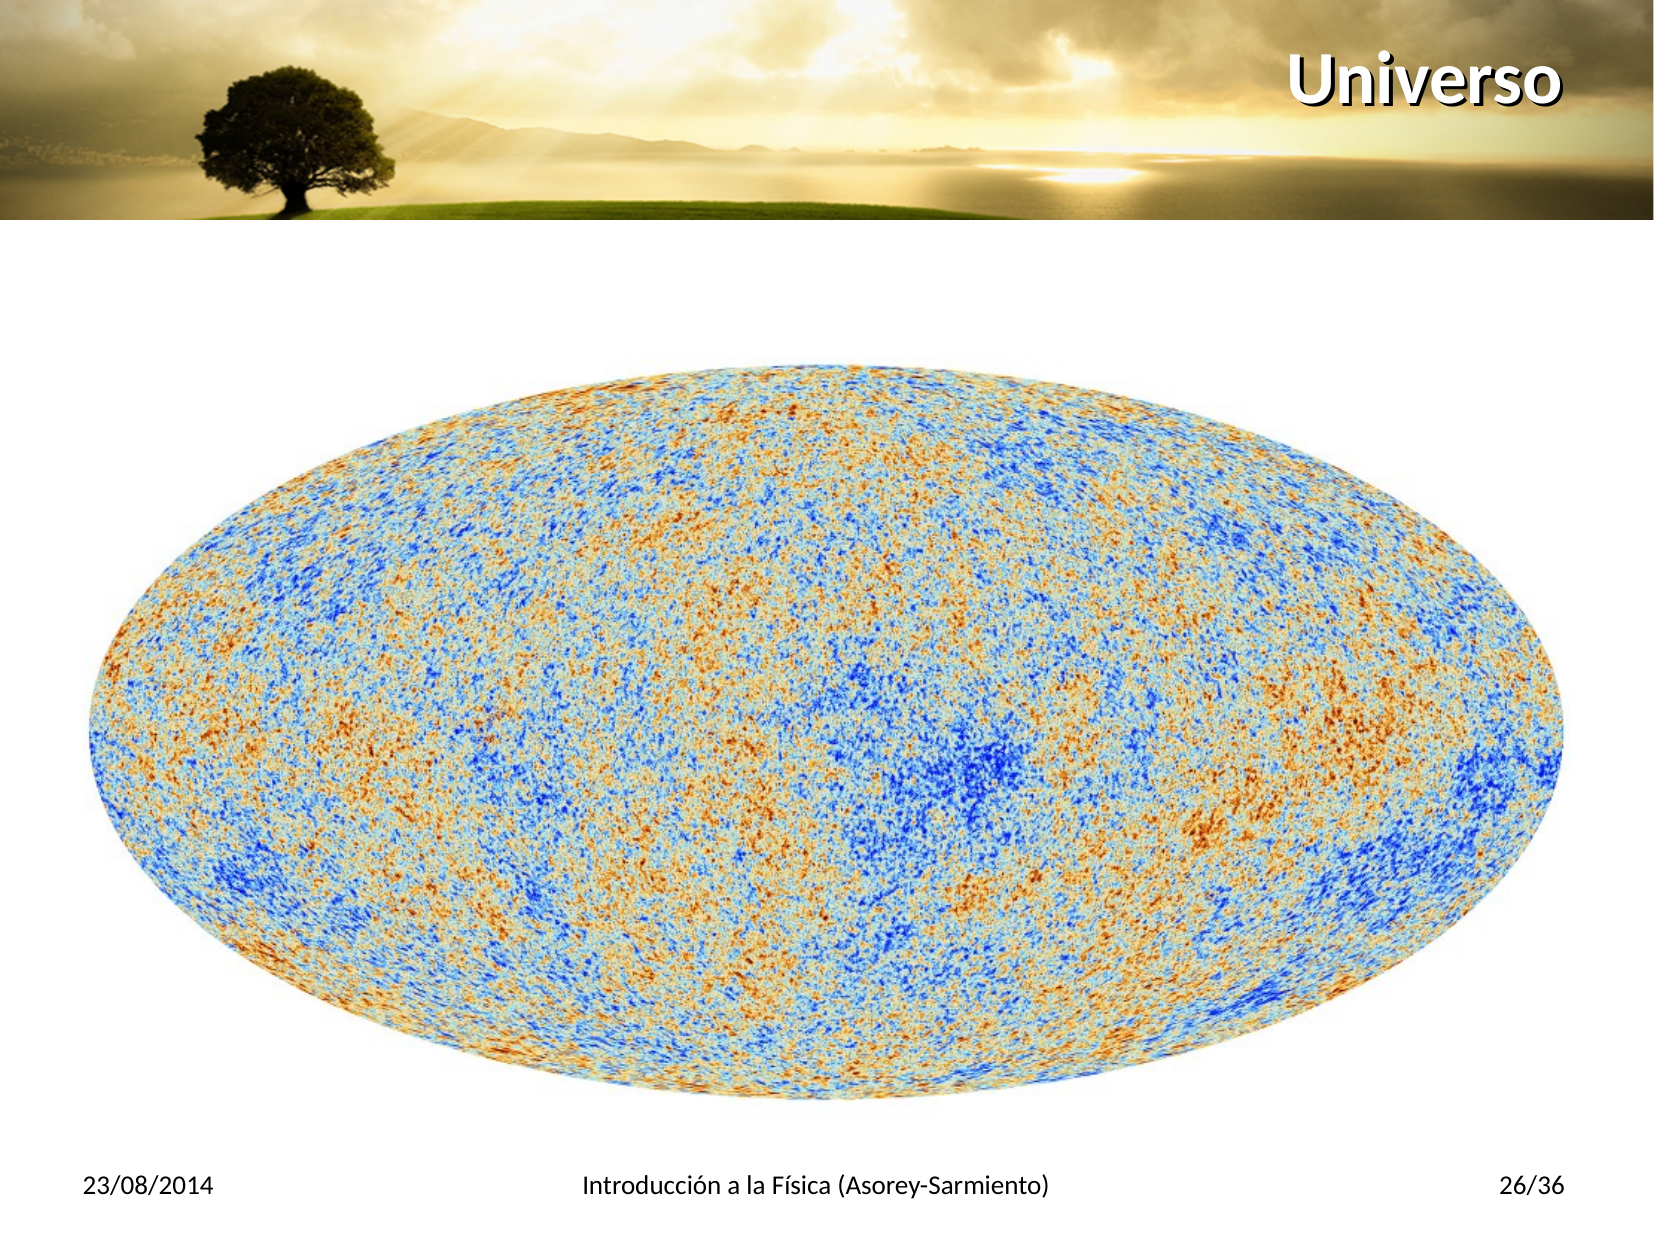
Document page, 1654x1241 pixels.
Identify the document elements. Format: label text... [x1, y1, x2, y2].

title Universo [75, 19, 1564, 151]
picture [0, 0, 1654, 220]
picture [82, 286, 1571, 1124]
